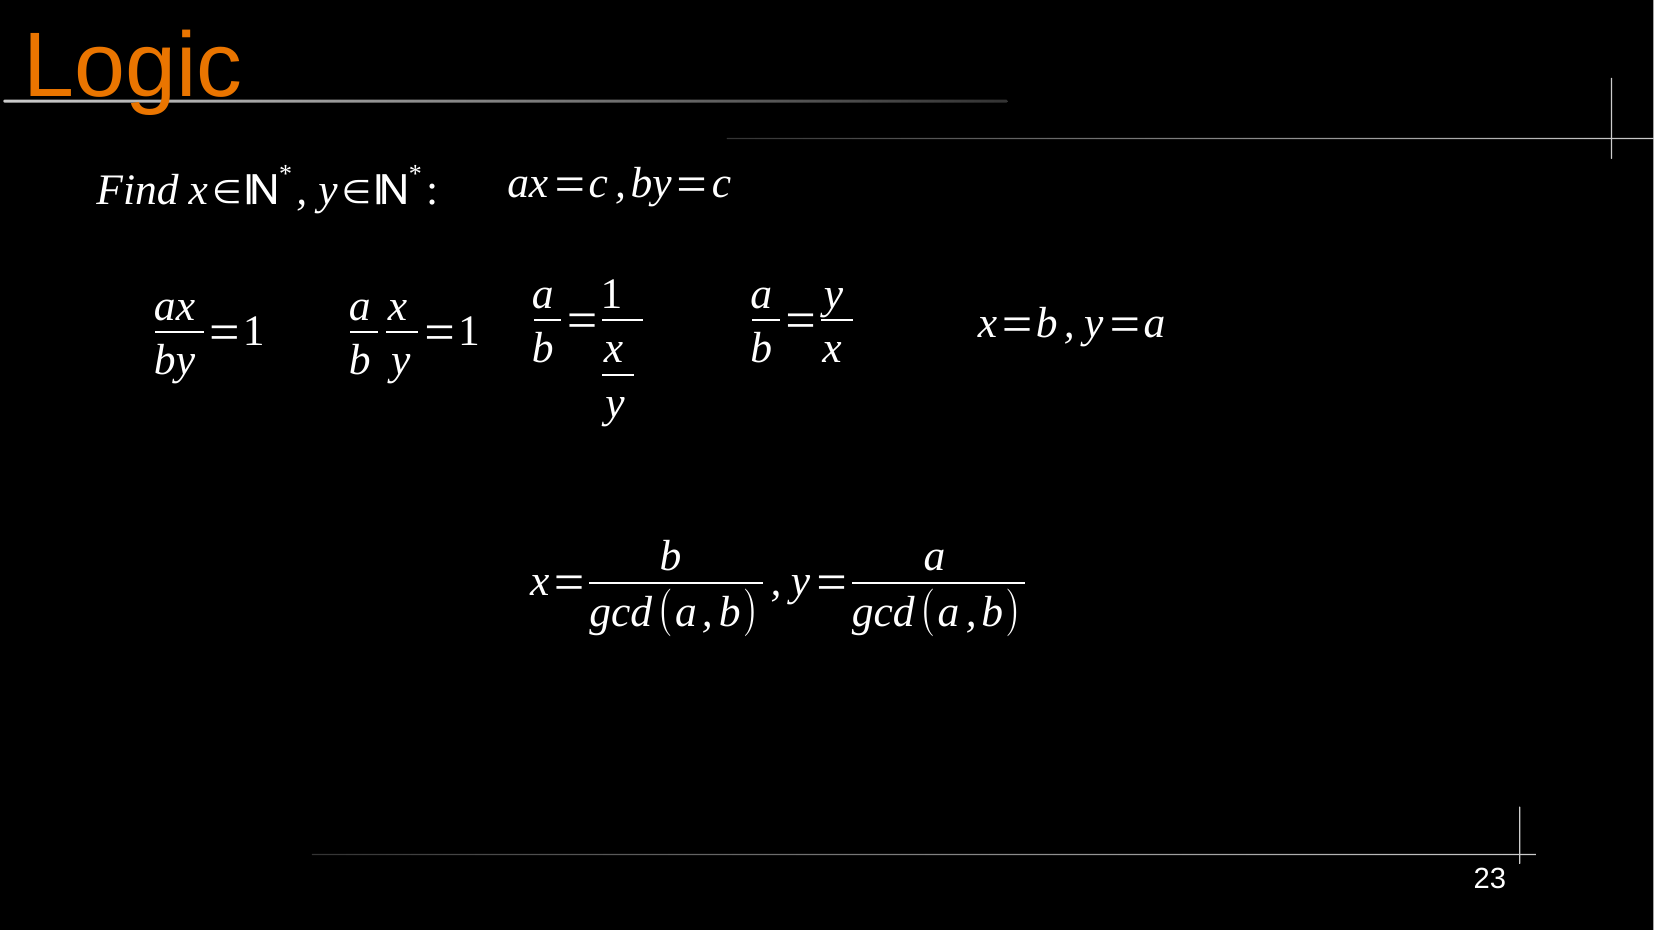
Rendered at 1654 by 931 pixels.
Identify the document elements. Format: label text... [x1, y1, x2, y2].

chart [968, 298, 1173, 348]
chart [520, 531, 1034, 639]
chart [744, 269, 861, 373]
chart [88, 159, 445, 215]
chart [147, 280, 271, 384]
title Logic [23, 11, 1589, 119]
chart [525, 269, 651, 427]
chart [501, 158, 739, 207]
chart [342, 280, 486, 384]
